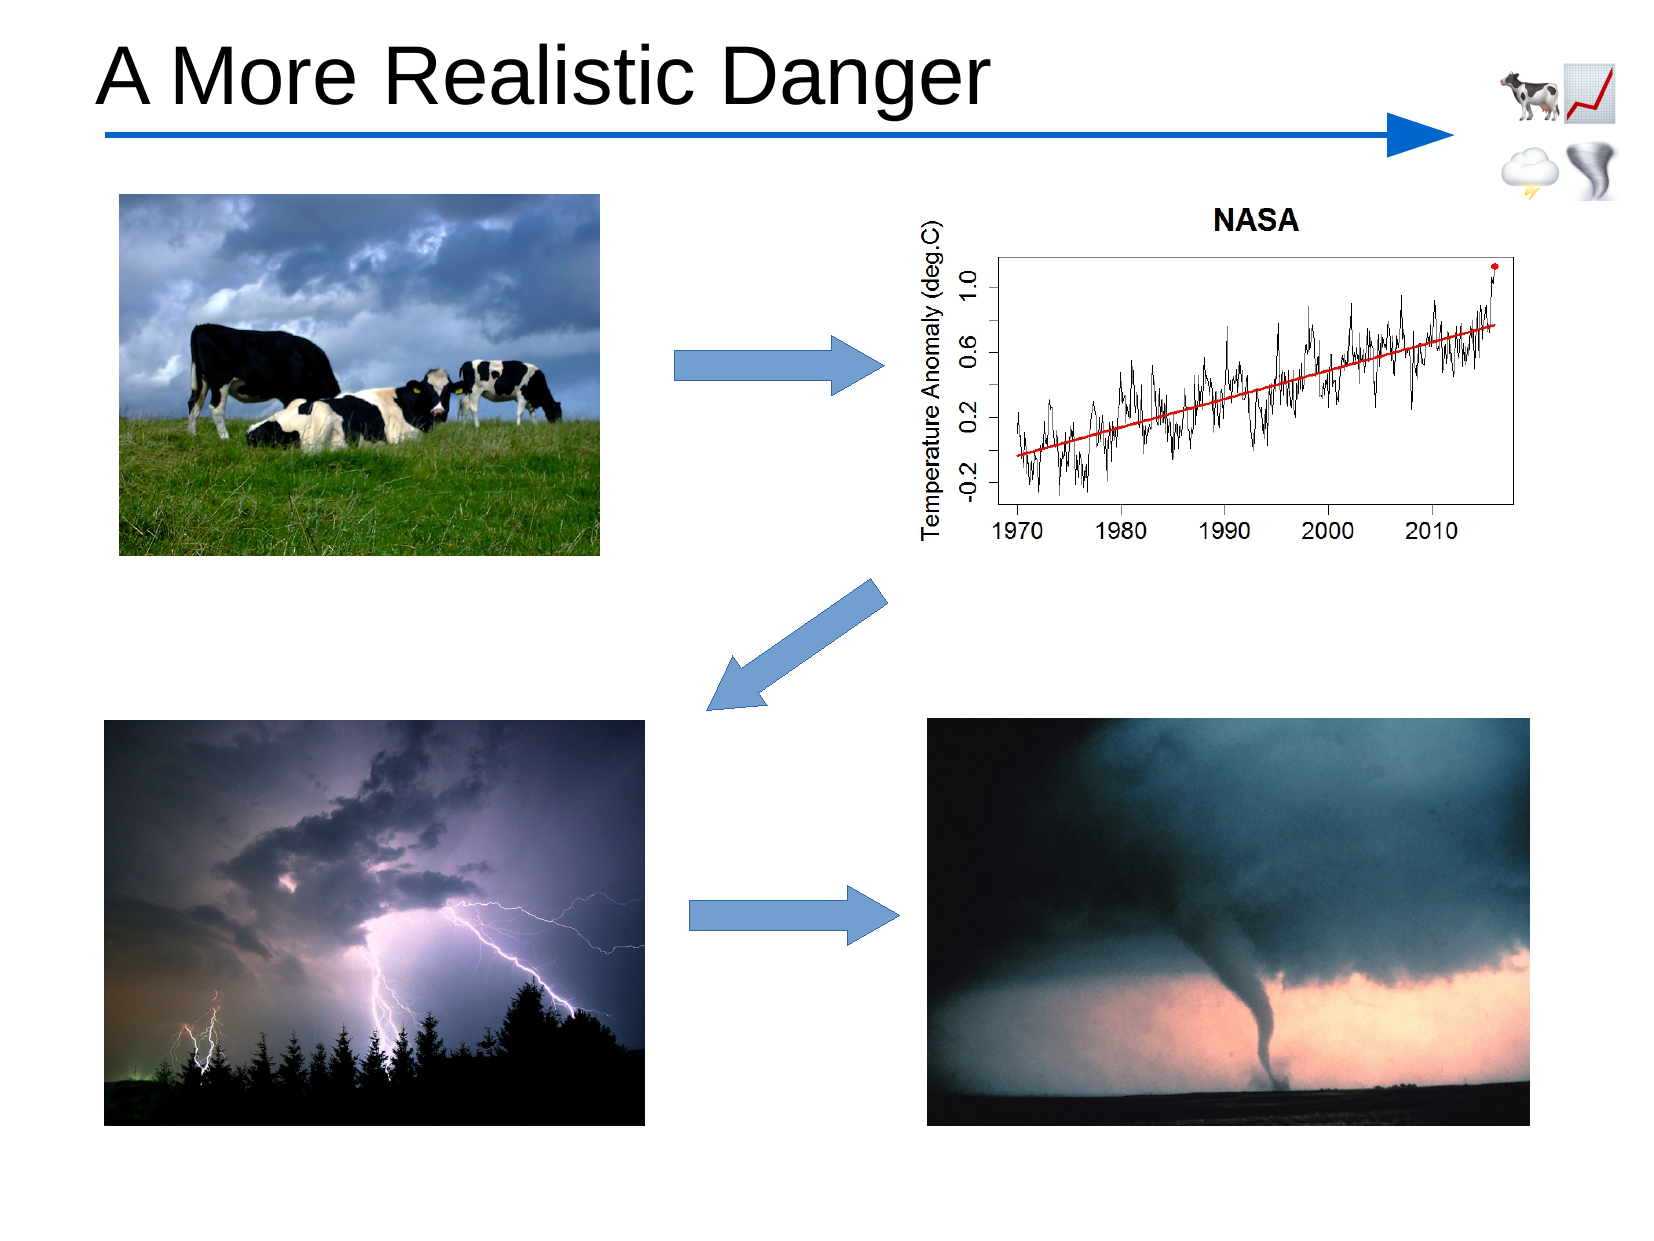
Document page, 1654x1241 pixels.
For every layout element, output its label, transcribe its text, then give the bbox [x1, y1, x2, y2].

picture [927, 718, 1530, 1126]
text_box [689, 885, 900, 946]
text_box [706, 578, 888, 711]
picture [119, 240, 600, 556]
text_box [674, 335, 885, 396]
picture [1499, 63, 1620, 124]
text_box A More Realistic Danger [63, 5, 1380, 240]
picture [921, 140, 1620, 601]
picture [104, 720, 645, 1126]
